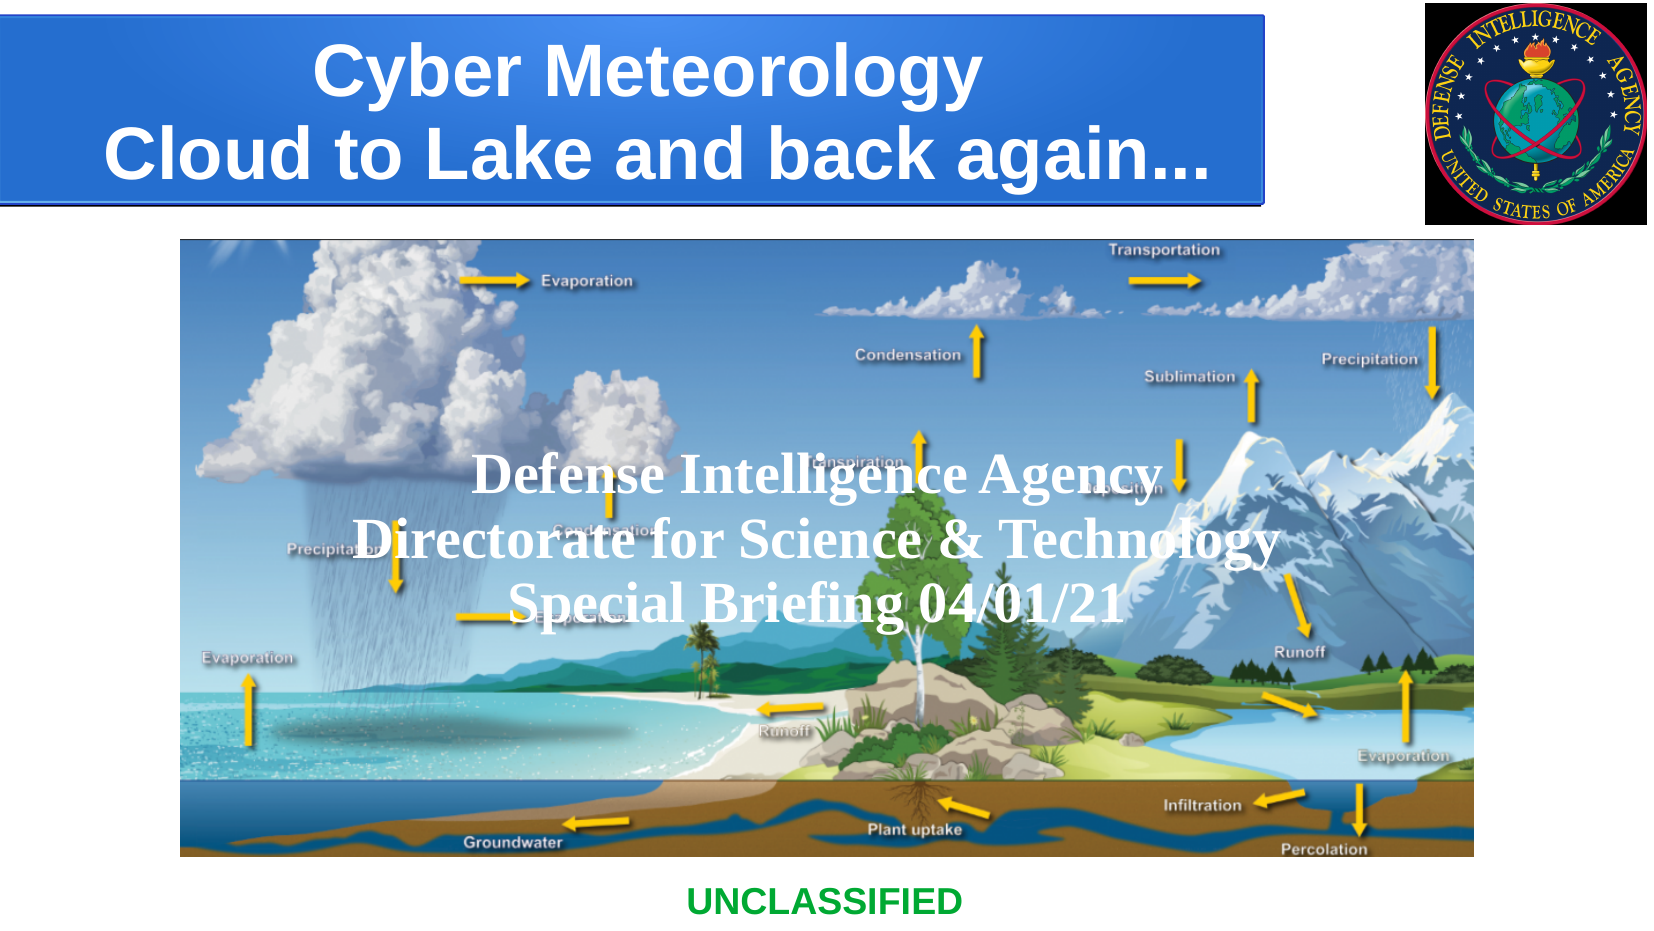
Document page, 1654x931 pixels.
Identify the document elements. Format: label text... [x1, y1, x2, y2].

title Cyber Meteorology Cloud to Lake and back again... [82, 29, 1235, 196]
picture [180, 239, 1474, 857]
picture [1425, 3, 1647, 226]
text_box UNCLASSIFIED [555, 873, 1096, 931]
text_box Defense Intelligence Agency Directorate for Science & Technology Special Briefing 04/01/21 [270, 401, 1366, 676]
